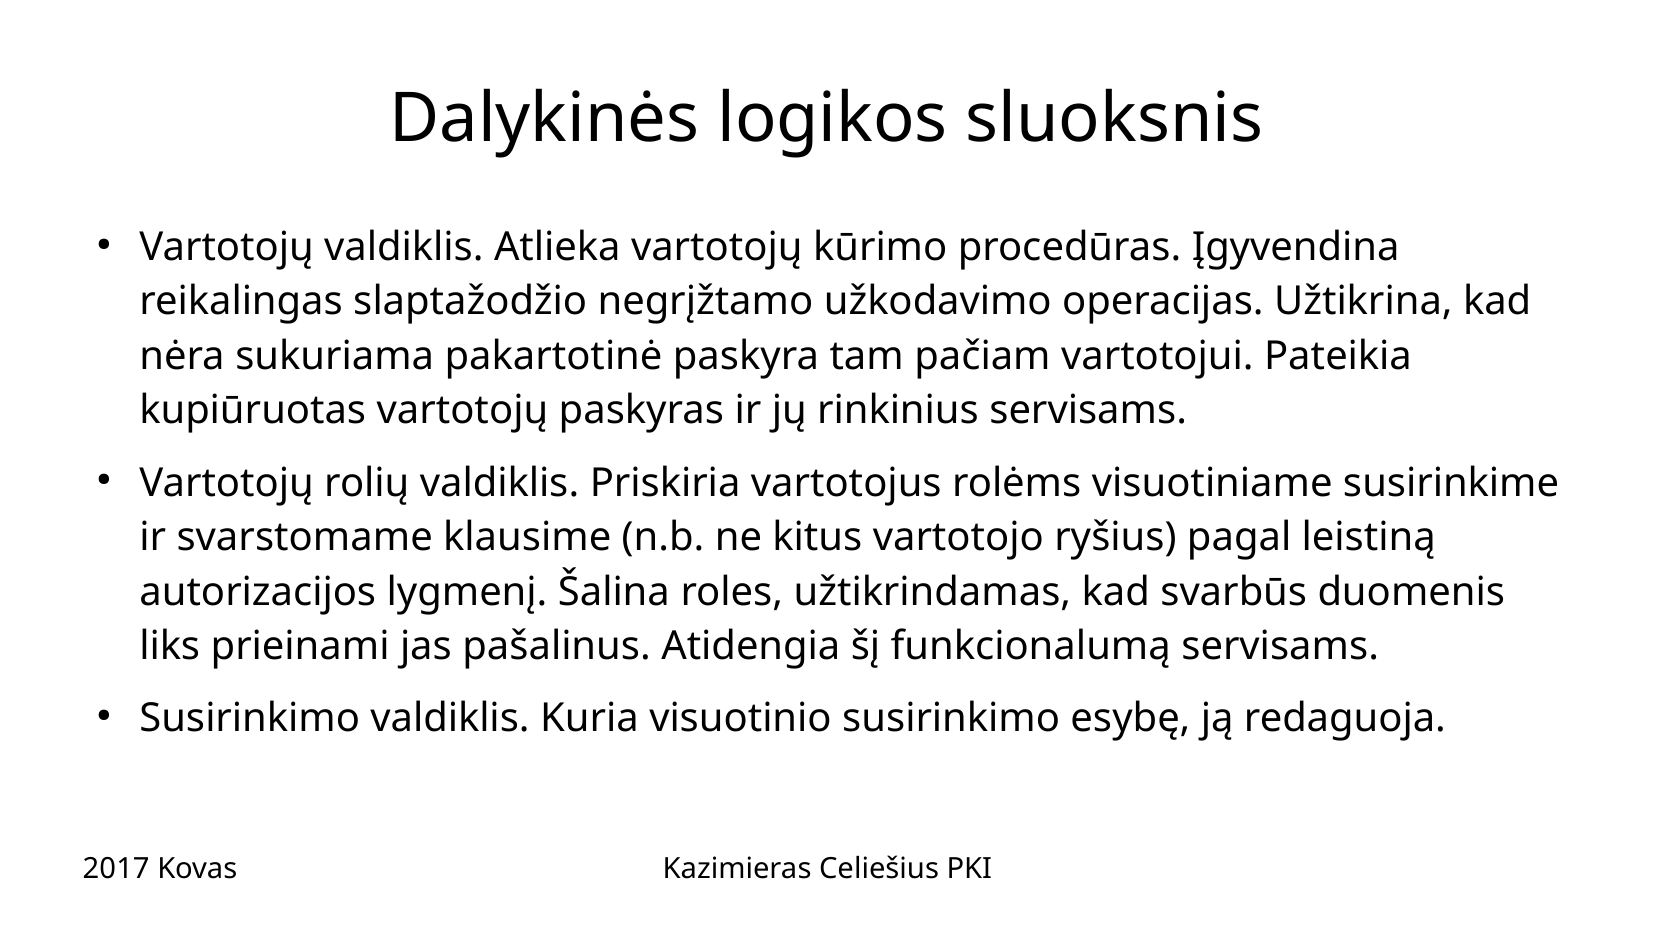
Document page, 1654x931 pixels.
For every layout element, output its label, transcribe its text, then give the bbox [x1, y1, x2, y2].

list Vartotojų valdiklis. Atlieka vartotojų kūrimo procedūras. Įgyvendina reikalingas slaptažodžio negrįžtamo užkodavimo operacijas. Užtikrina, kad nėra sukuriama pakartotinė paskyra tam pačiam vartotojui. Pateikia kupiūruotas vartotojų paskyras ir jų rinkinius servisams. Vartotojų rolių valdiklis. Priskiria vartotojus rolėms visuotiniame susirinkime ir svarstomame klausime (n.b. ne kitus vartotojo ryšius) pagal leistiną autorizacijos lygmenį. Šalina roles, užtikrindamas, kad svarbūs duomenis liks prieinami jas pašalinus. Atidengia šį funkcionalumą servisams. Susirinkimo valdiklis. Kuria visuotinio susirinkimo esybę, ją redaguoja. [82, 217, 1571, 757]
title Dalykinės logikos sluoksnis [82, 37, 1571, 193]
